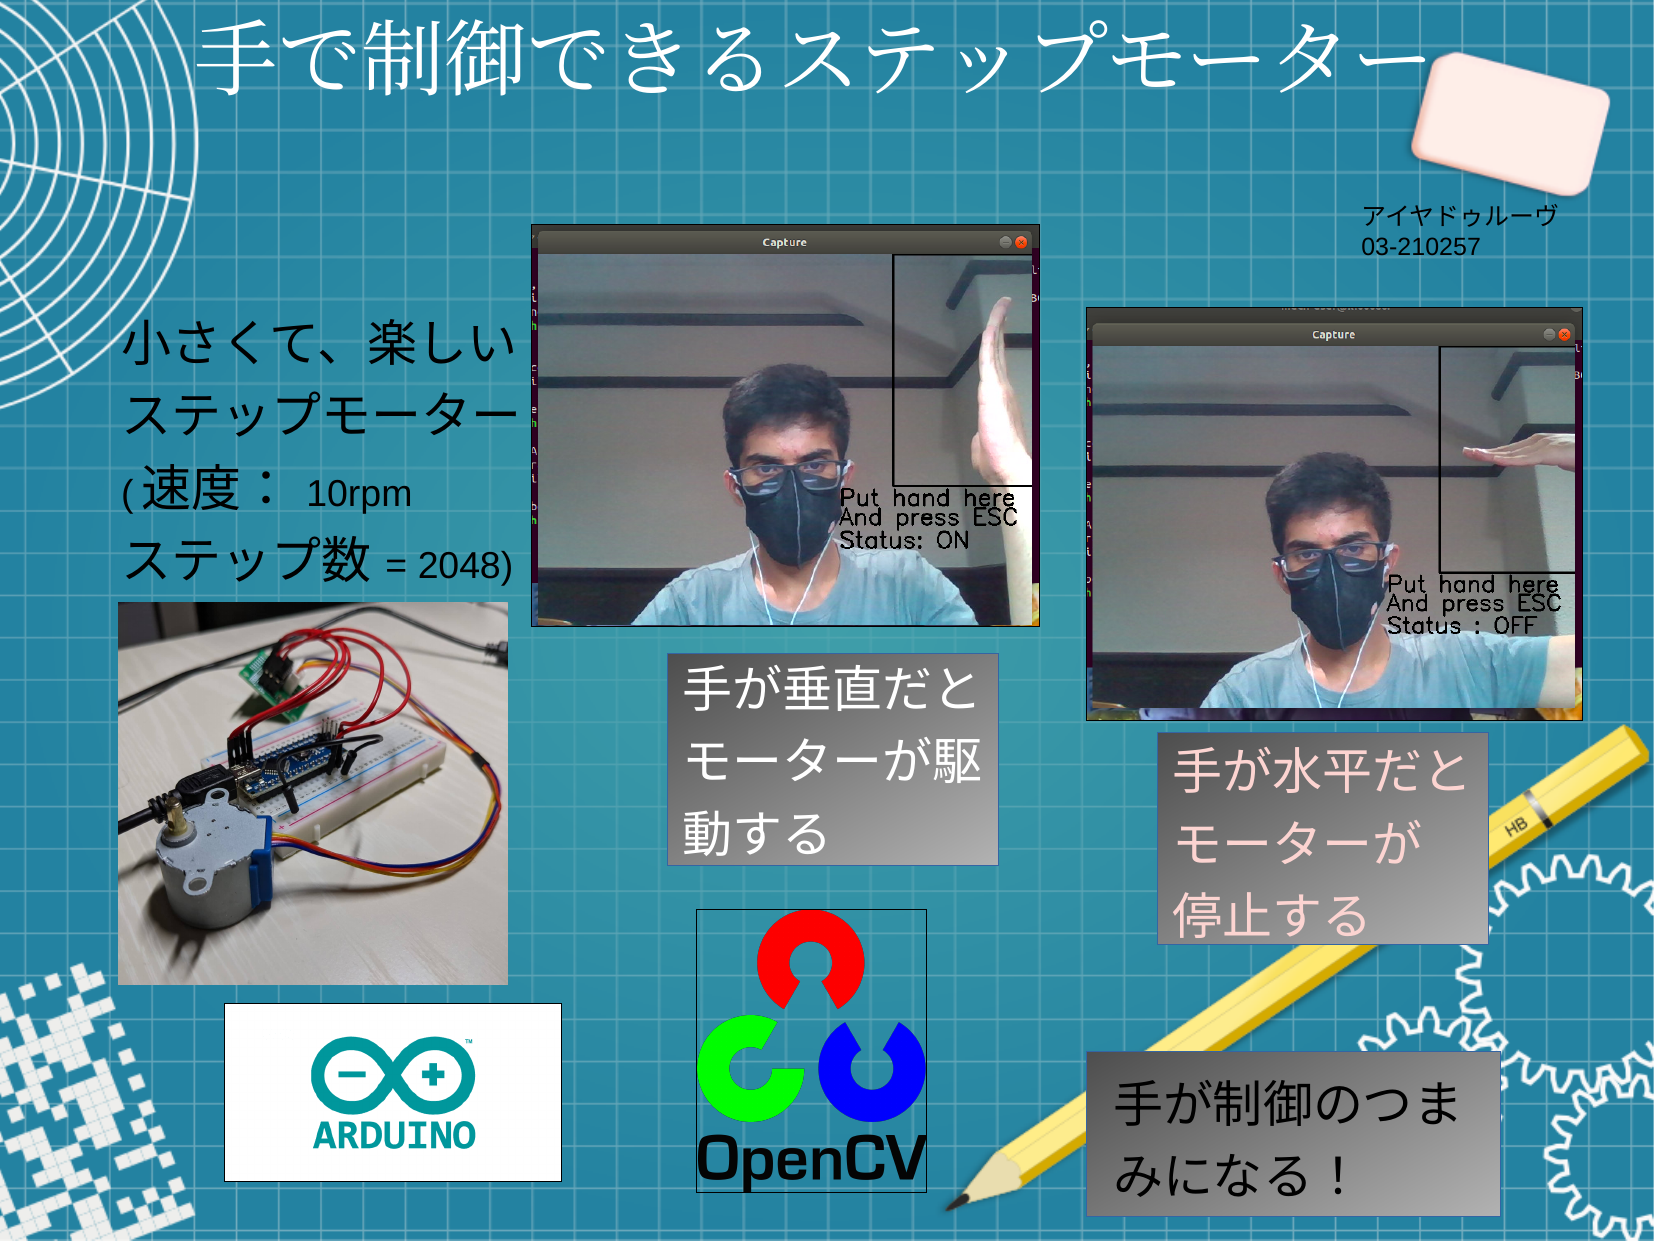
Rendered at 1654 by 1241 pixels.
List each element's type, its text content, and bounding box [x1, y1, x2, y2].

text_box [1086, 1051, 1501, 1217]
text_box 手が水平だと モーターが 停止する [1157, 724, 1524, 957]
title 手で制御できるステップモーター [70, 0, 1559, 195]
text_box 手が制御のつまみになる！ [1098, 1056, 1524, 1217]
picture [0, 0, 1654, 1241]
text_box 手が垂直だと モーターが駆動する [667, 641, 1034, 875]
text_box 小さくて、楽しい ステップモーター (速度：10rpm ステップ数= 2048) [106, 295, 591, 674]
text_box アイヤドゥルーヴ 03-210257 [1346, 188, 1607, 269]
